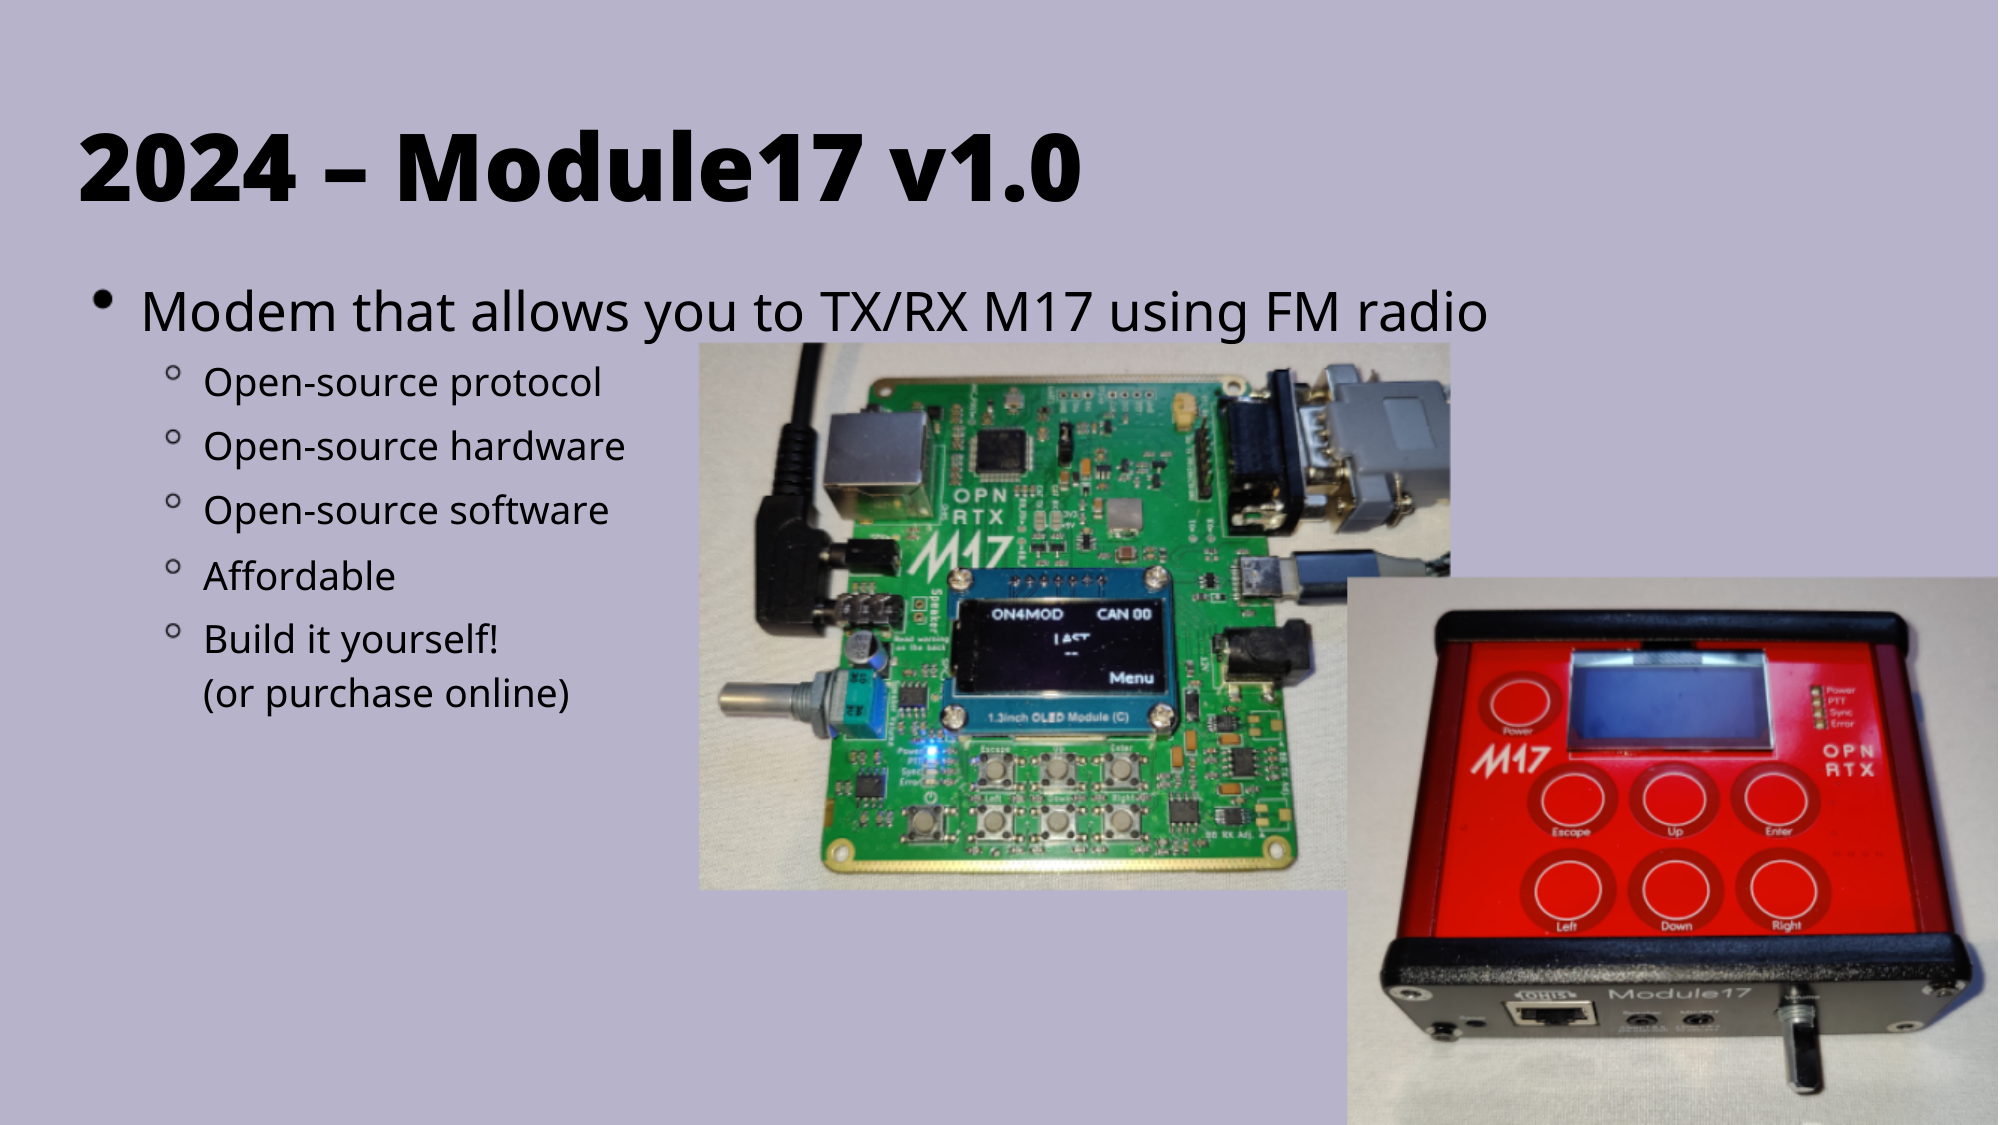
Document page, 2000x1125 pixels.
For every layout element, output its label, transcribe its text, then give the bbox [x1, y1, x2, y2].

text_box Modem that allows you to TX/RX M17 using FM radio [140, 273, 1449, 328]
text_box Affordable [203, 548, 385, 588]
picture [0, 0, 1998, 1125]
text_box Build it yourself! [203, 612, 483, 652]
text_box Open-source hardware [203, 418, 600, 458]
text_box (or purchase online) [203, 665, 541, 705]
text_box 2024 – Module17 v1.0 [78, 101, 1031, 195]
text_box Open-source protocol [203, 354, 581, 394]
text_box Open-source software [203, 482, 588, 522]
